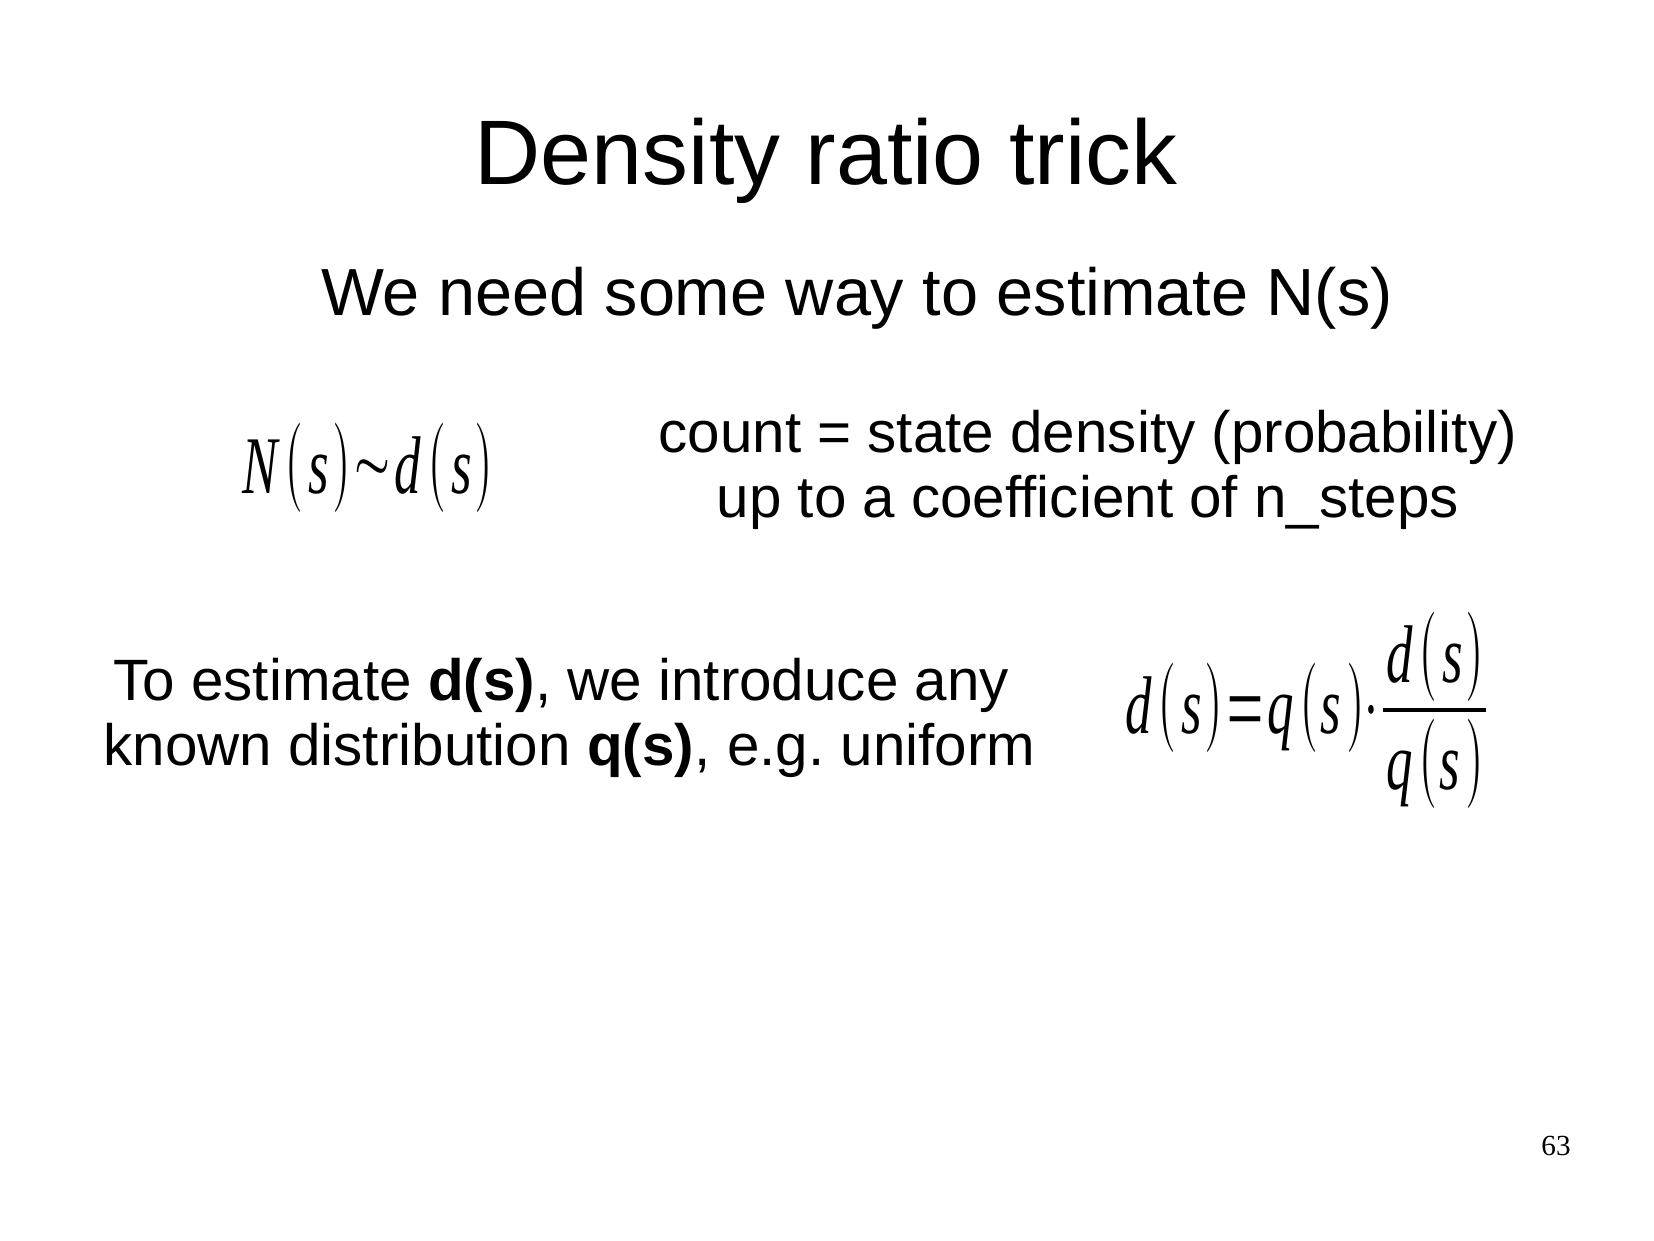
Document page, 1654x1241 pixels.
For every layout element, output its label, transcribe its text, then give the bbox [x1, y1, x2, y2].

text_box count = state density (probability) up to a coefficient of n_steps [470, 399, 1636, 576]
title Density ratio trick [82, 49, 1571, 254]
chart [1112, 605, 1500, 815]
chart [226, 416, 470, 515]
text_box To estimate d(s), we introduce any known distribution q(s), e.g. uniform [0, 647, 1139, 830]
list We need some way to estimate N(s) [0, 254, 1654, 1236]
